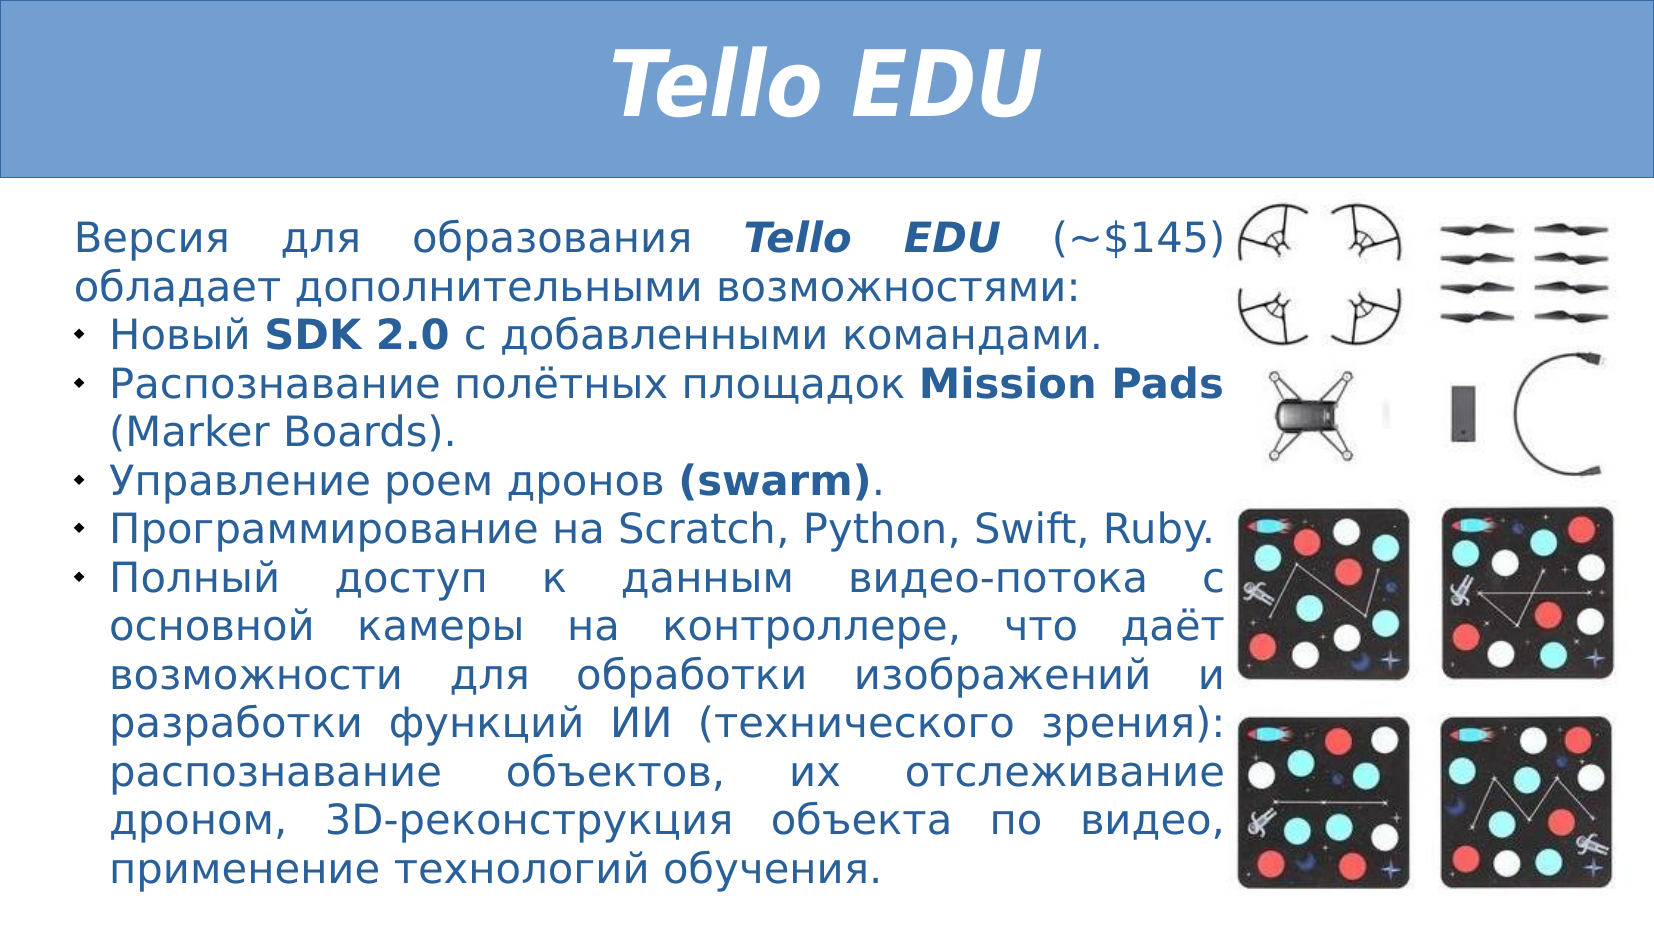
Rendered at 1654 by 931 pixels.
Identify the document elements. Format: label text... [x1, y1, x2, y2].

text_box Tello EDU [11, 23, 1642, 178]
text_box Версия для образования Tello EDU (~$145) обладает дополнительными возможностями: Новый SDK 2.0 с добавленными командами. Распознавание полётных площадок Mission Pads (Marker Boards). Управление роем дронов (swarm). Программирование на Scratch, Python, Swift, Ruby. Полный доступ к данным видео-потока с основной камеры на контроллере, что даёт возможности для обработки изображений и разработки функций ИИ (технического зрения): распознавание объектов, их отслеживание дроном, 3D-реконструкция объекта по видео, применение технологий обучения. [59, 206, 1241, 901]
text_box [0, 0, 1654, 178]
picture [1203, 181, 1650, 920]
